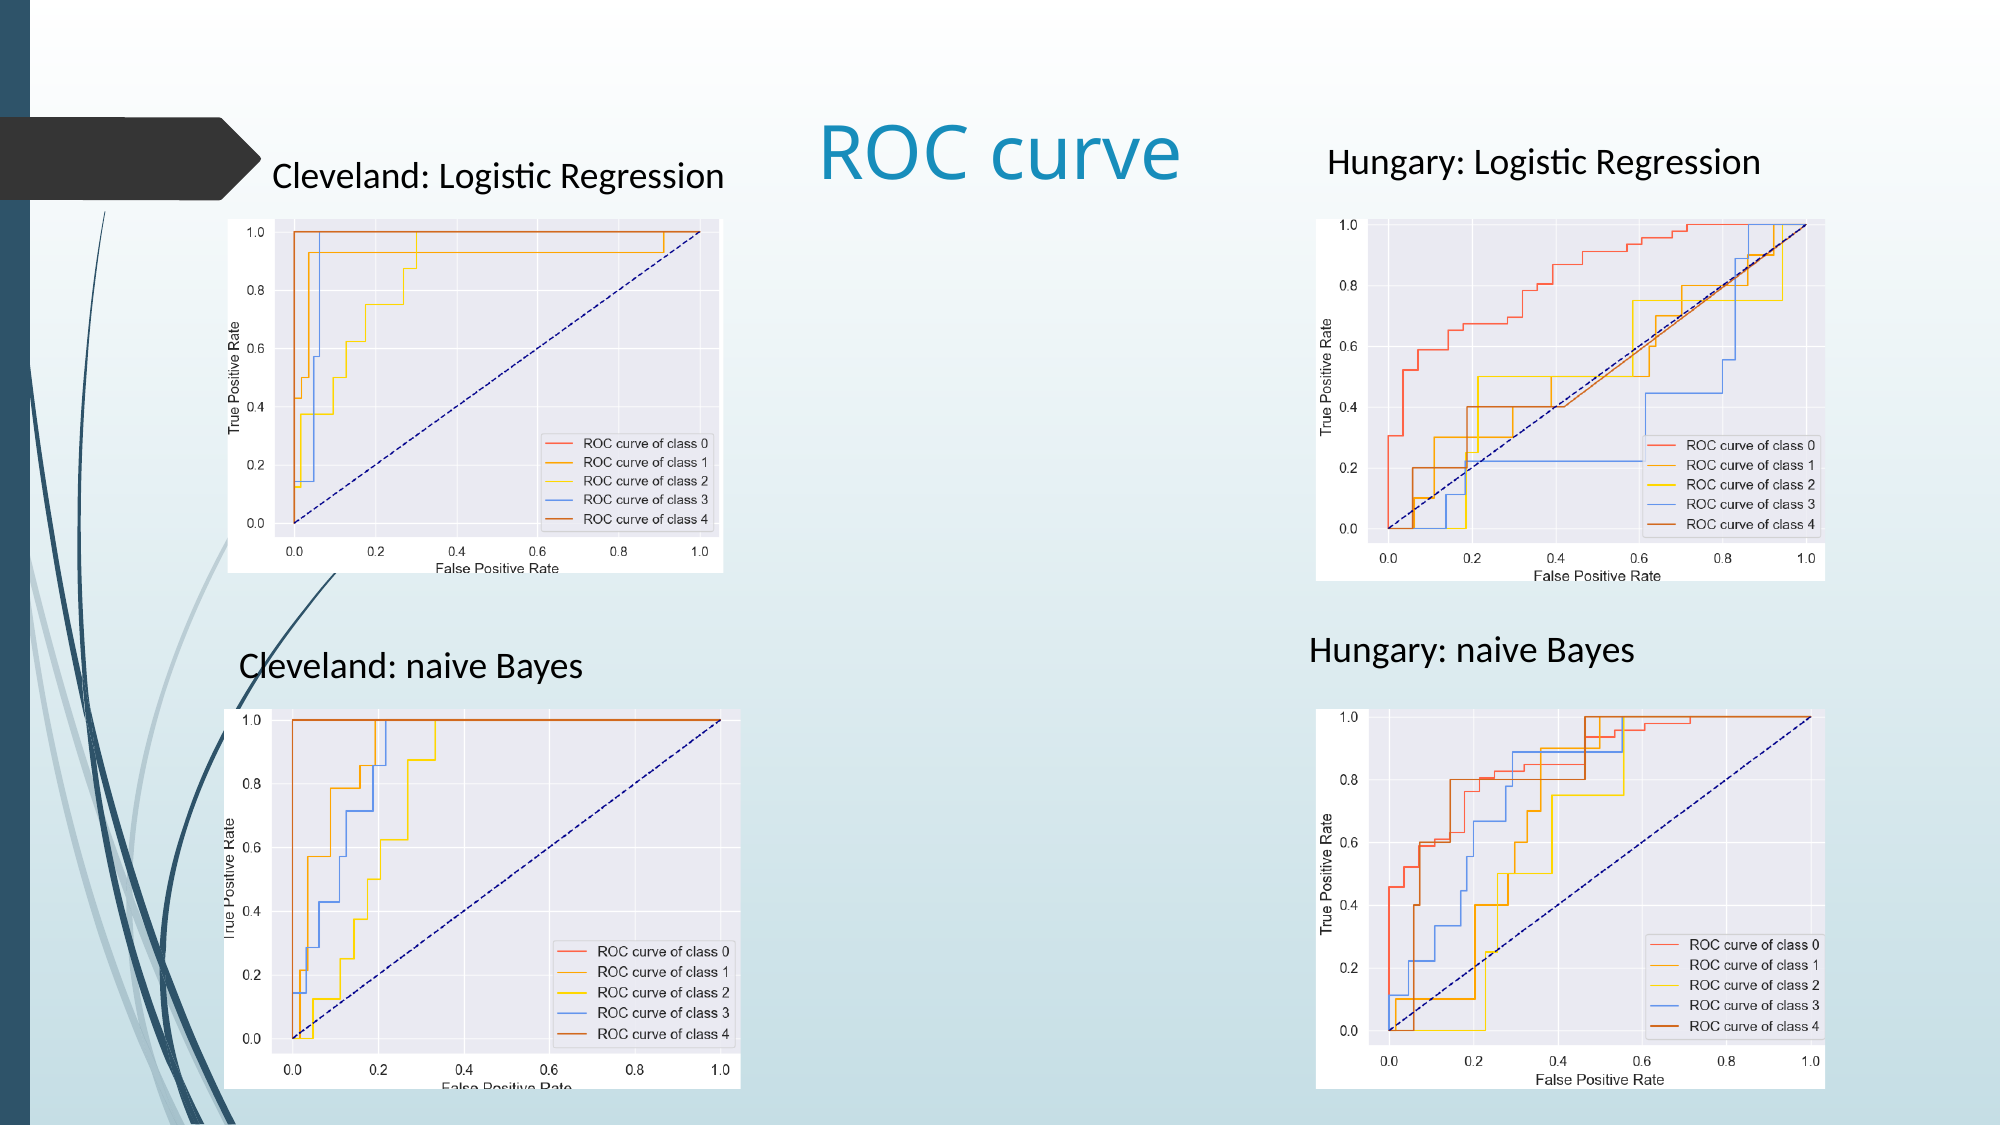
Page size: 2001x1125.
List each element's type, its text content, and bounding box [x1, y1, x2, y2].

text_box Hungary: Logistic Regression [1312, 130, 1777, 190]
picture [1315, 709, 1826, 1089]
text_box Cleveland: Logistic Regression [257, 143, 1089, 205]
picture [224, 709, 741, 1089]
picture [1315, 219, 1826, 581]
text_box Hungary: naive Bayes [1294, 618, 1651, 678]
picture [227, 219, 724, 573]
text_box Cleveland: naive Bayes [224, 633, 1056, 695]
title ROC curve [137, 97, 1863, 182]
